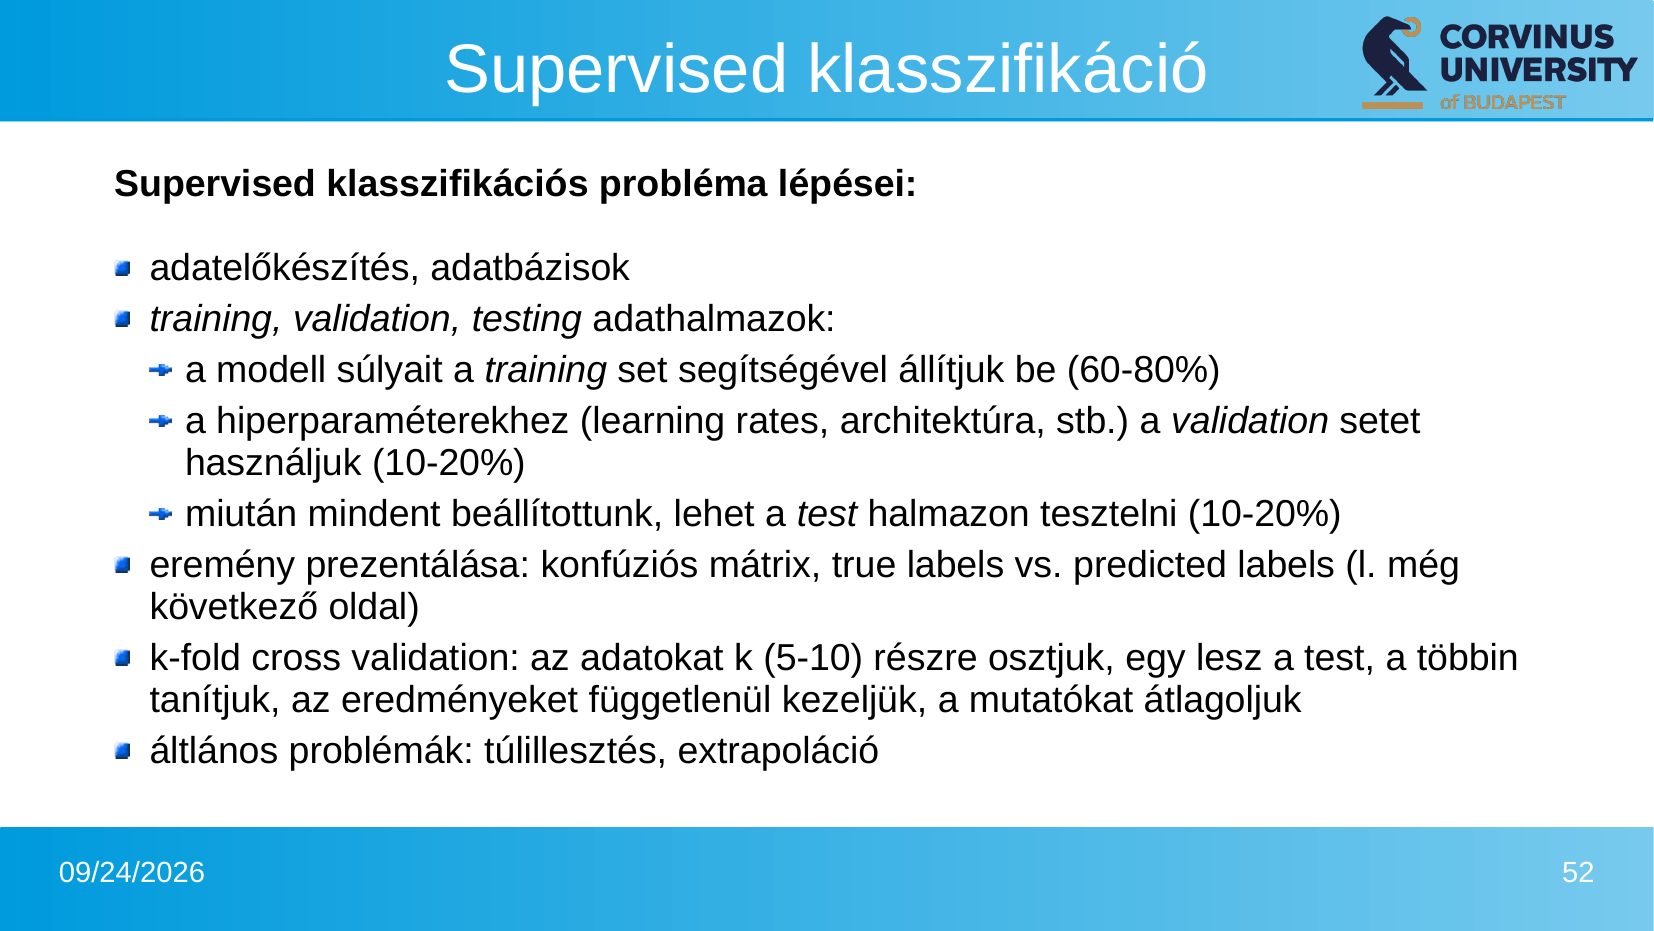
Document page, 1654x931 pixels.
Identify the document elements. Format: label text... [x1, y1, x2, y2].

picture [1362, 16, 1638, 109]
title Supervised klasszifikáció [59, 29, 1362, 108]
text_box Supervised klasszifikációs probléma lépései: adatelőkészítés, adatbázisok training, validation, testing adathalmazok: a modell súlyait a training set segítségével állítjuk be (60-80%) a hiperparaméterekhez (learning rates, architektúra, stb.) a validation setet használjuk (10-20%) miután mindent beállítottunk, lehet a test halmazon tesztelni (10-20%) eremény prezentálása: konfúziós mátrix, true labels vs. predicted labels (l. még következő oldal) k-fold cross validation: az adatokat k (5-10) részre osztjuk, egy lesz a test, a többin tanítjuk, az eredményeket függetlenül kezeljük, a mutatókat átlagoljuk áltlános problémák: túlillesztés, extrapoláció [99, 155, 1578, 780]
